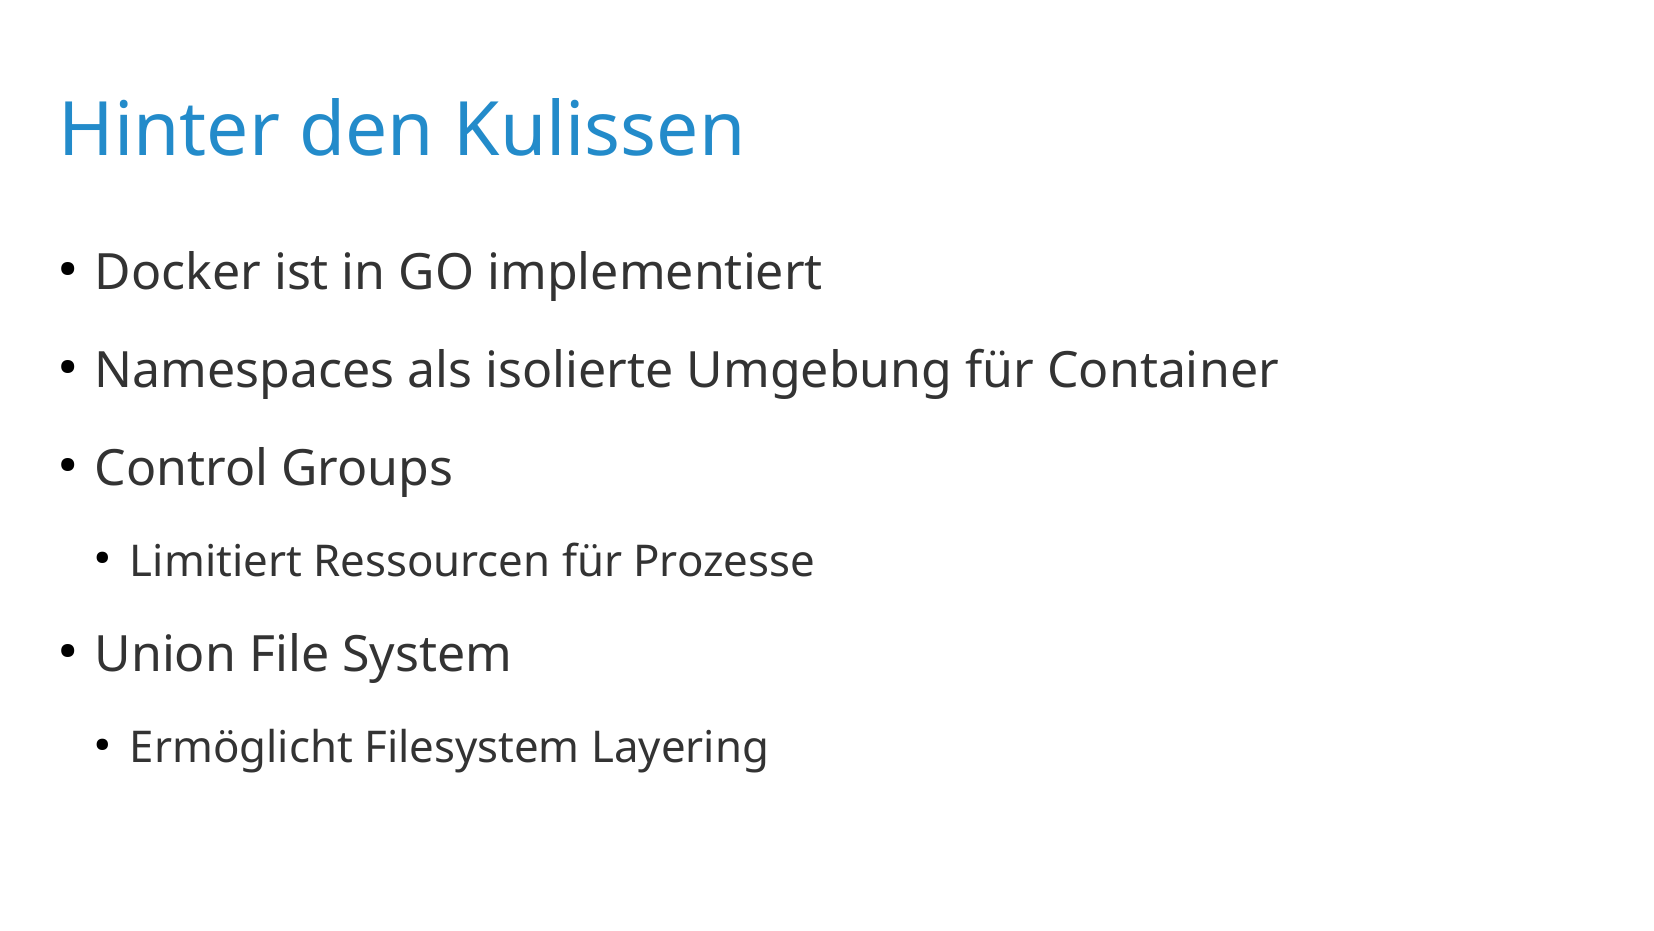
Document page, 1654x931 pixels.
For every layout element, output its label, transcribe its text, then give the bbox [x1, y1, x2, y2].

title Hinter den Kulissen [59, 59, 1595, 178]
list Docker ist in GO implementiert Namespaces als isolierte Umgebung für Container Control Groups Limitiert Ressourcen für Prozesse Union File System Ermöglicht Filesystem Layering [59, 236, 1595, 768]
